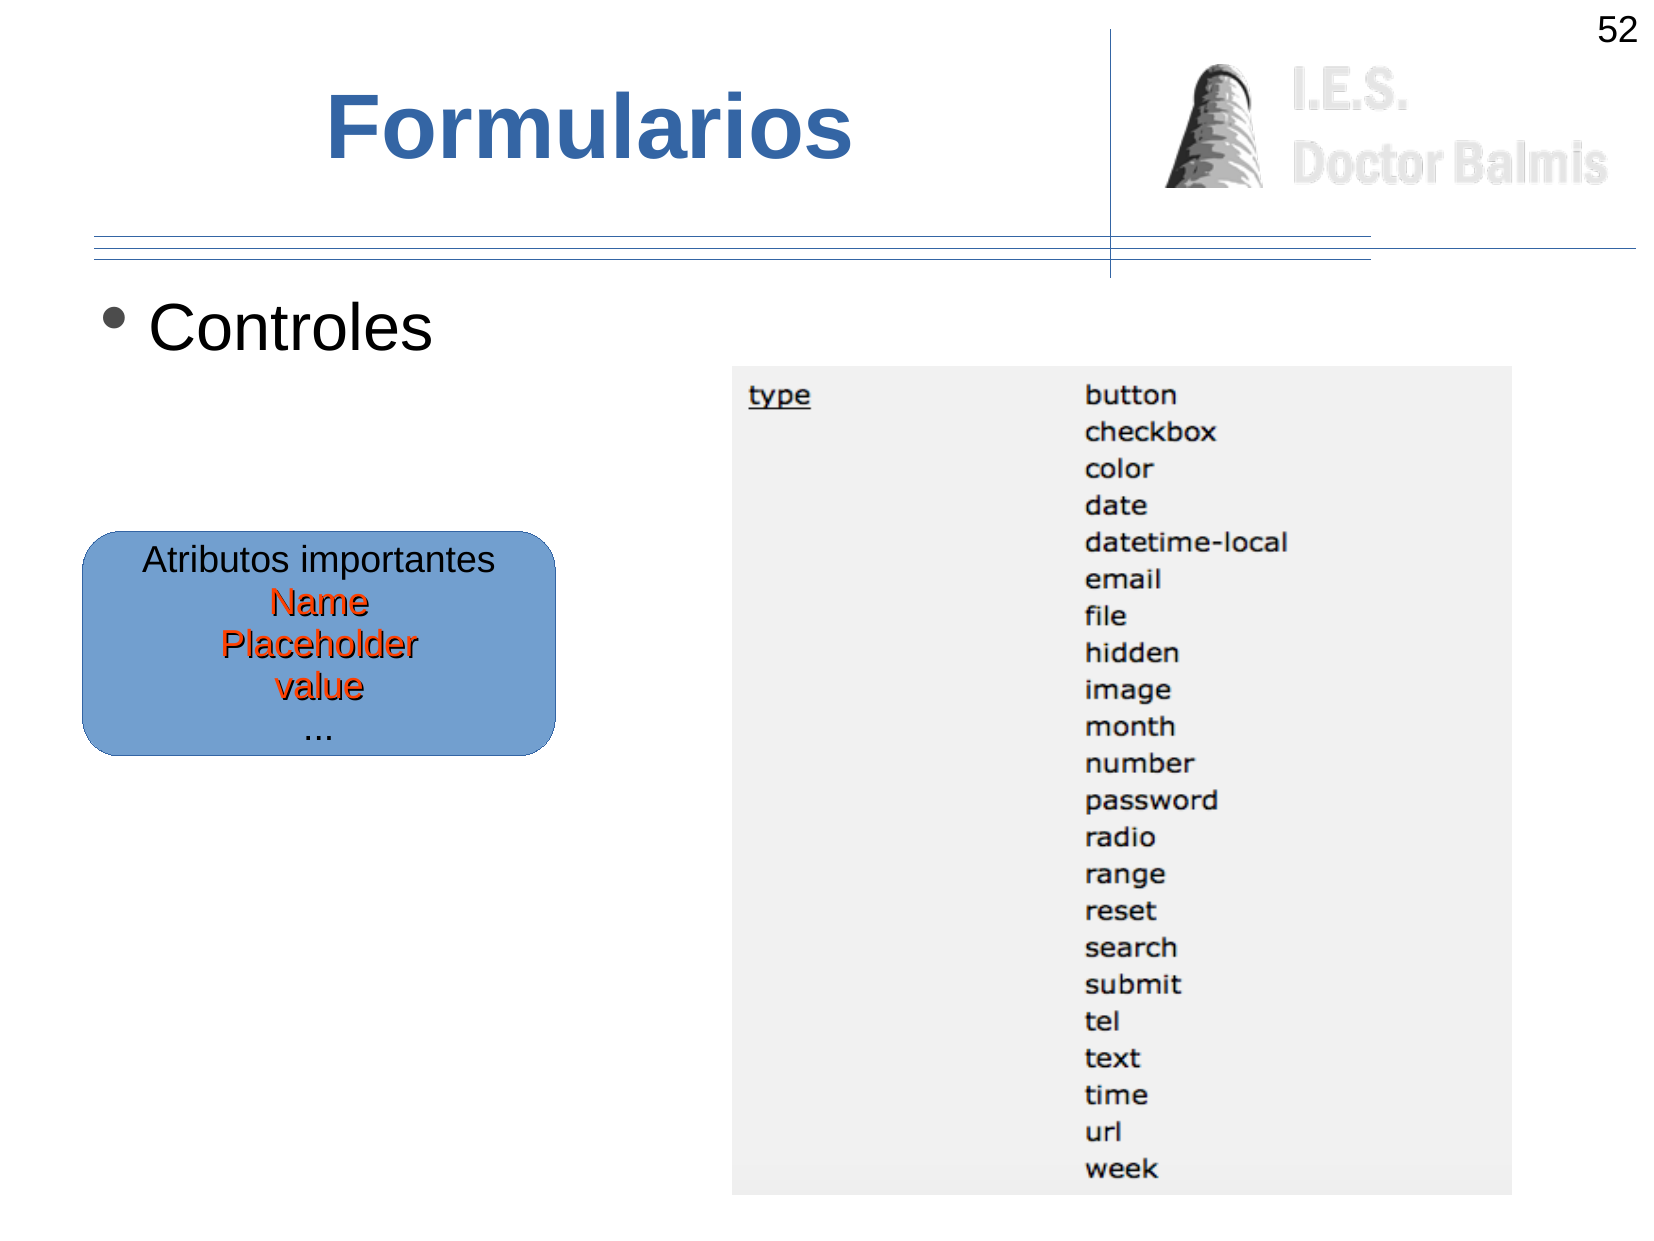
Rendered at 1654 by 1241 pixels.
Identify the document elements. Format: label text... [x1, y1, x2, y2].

list Controles [82, 290, 1571, 1010]
title Formularios [118, 23, 1063, 231]
picture [732, 366, 1512, 1195]
picture [1133, 64, 1619, 188]
text_box Atributos importantes Name Placeholder value ... [82, 531, 556, 756]
